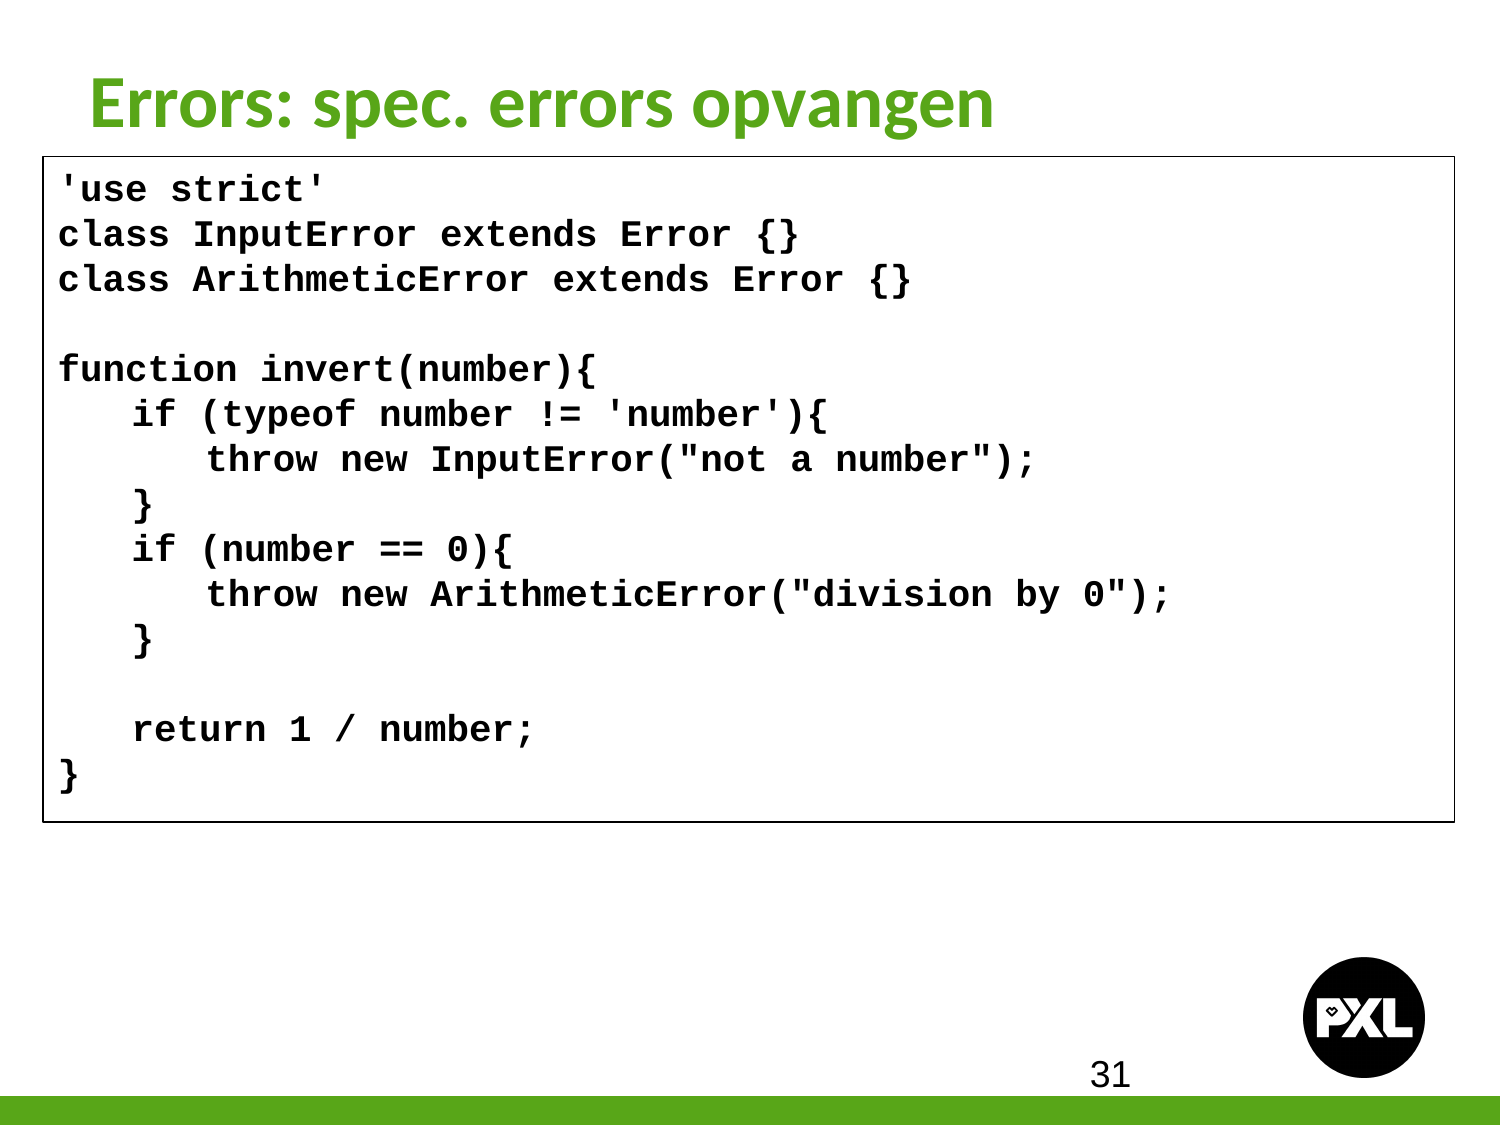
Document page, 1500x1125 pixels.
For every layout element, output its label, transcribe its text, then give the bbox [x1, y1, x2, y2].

text_box <number> [1074, 1042, 1304, 1103]
text_box 'use strict' class InputError extends Error {} class ArithmeticError extends Error {} function invert(number){ if (typeof number != 'number'){ throw new InputError("not a number"); } if (number == 0){ throw new ArithmeticError("division by 0"); } return 1 / number; } [42, 156, 1455, 823]
text_box Errors: spec. errors opvangen [75, 45, 1500, 233]
picture [1303, 957, 1425, 1078]
